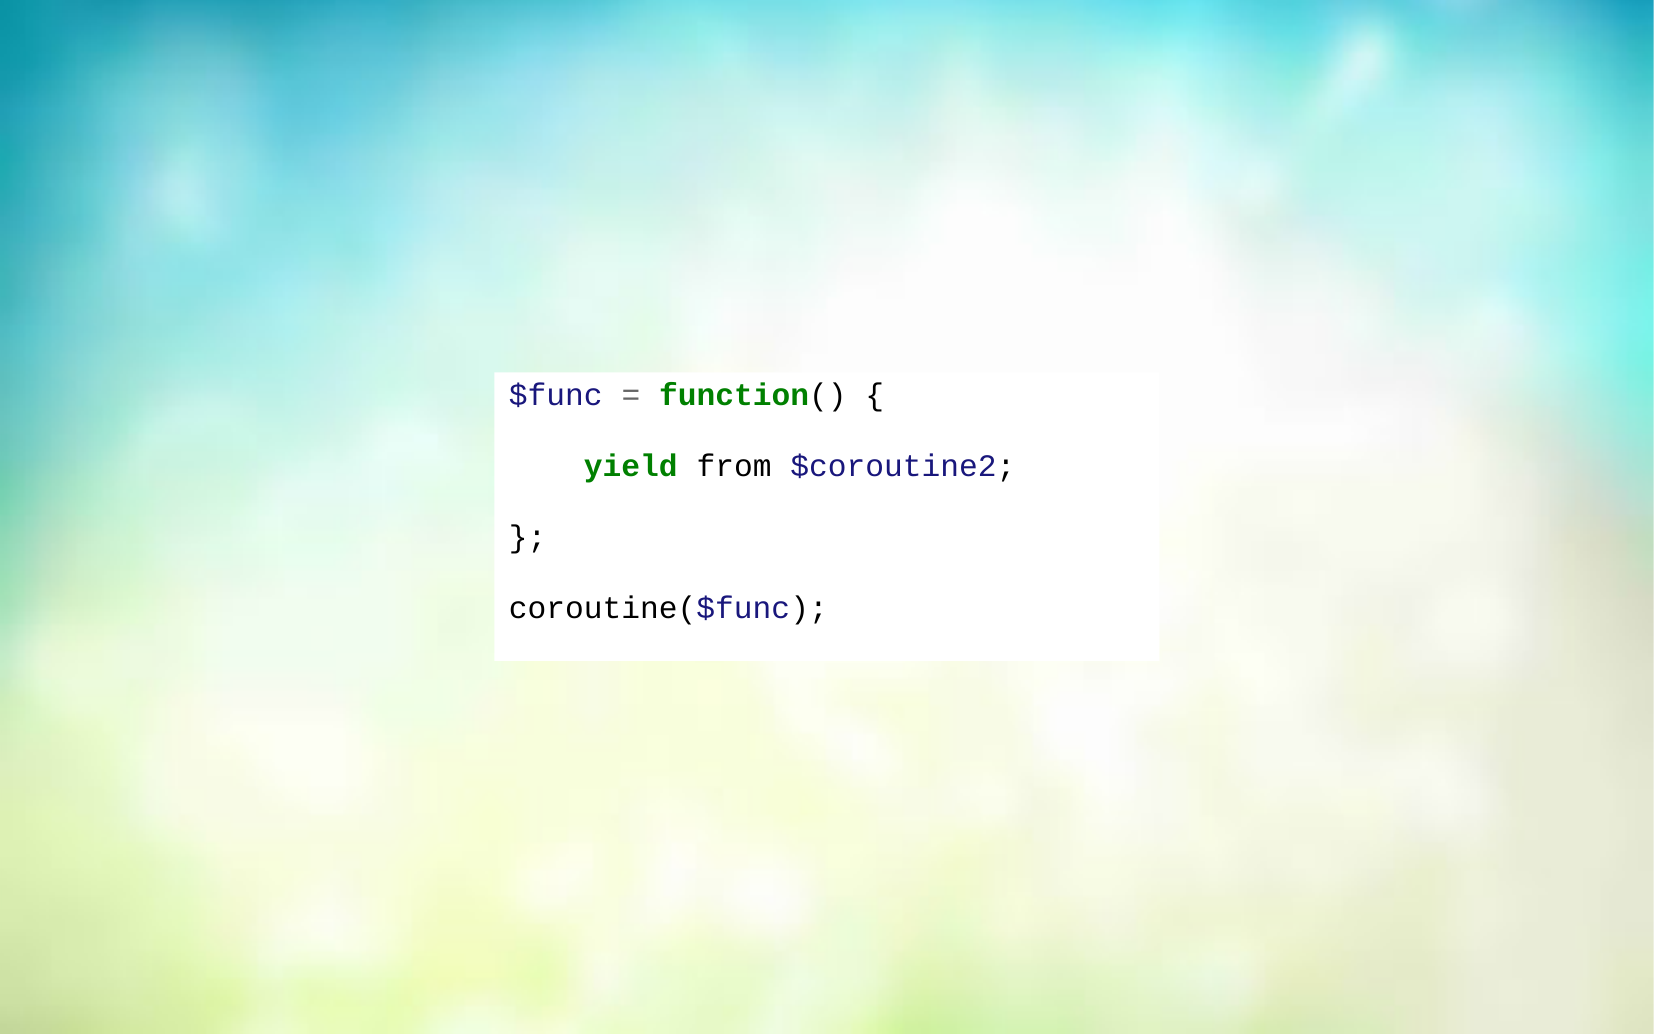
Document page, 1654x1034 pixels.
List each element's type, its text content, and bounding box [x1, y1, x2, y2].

text_box $func = function() { yield from $coroutine2; }; coroutine($func); [494, 372, 1160, 661]
picture [0, 0, 1654, 1034]
